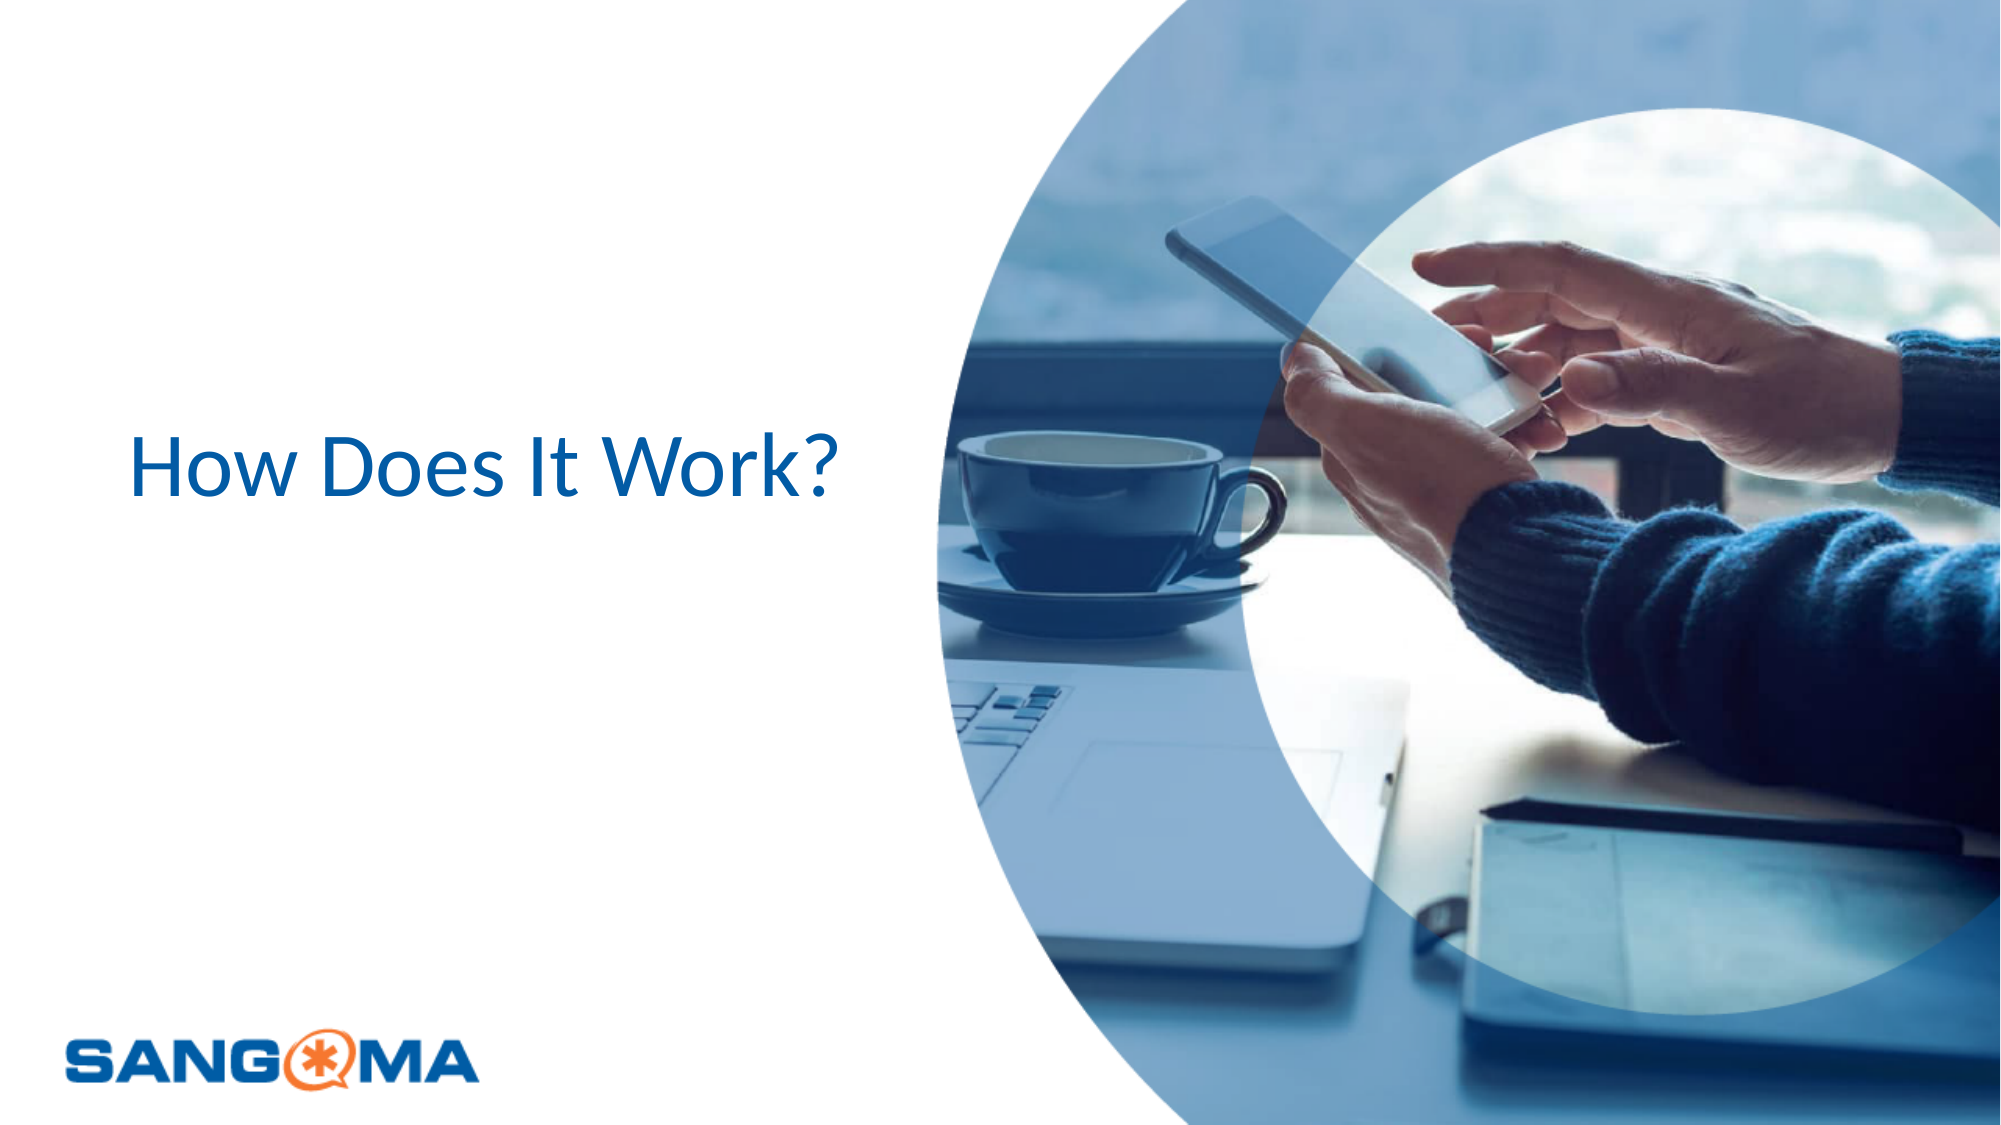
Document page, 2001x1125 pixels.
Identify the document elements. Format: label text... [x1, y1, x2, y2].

picture [0, 0, 2001, 1125]
title How Does It Work? [113, 309, 868, 625]
